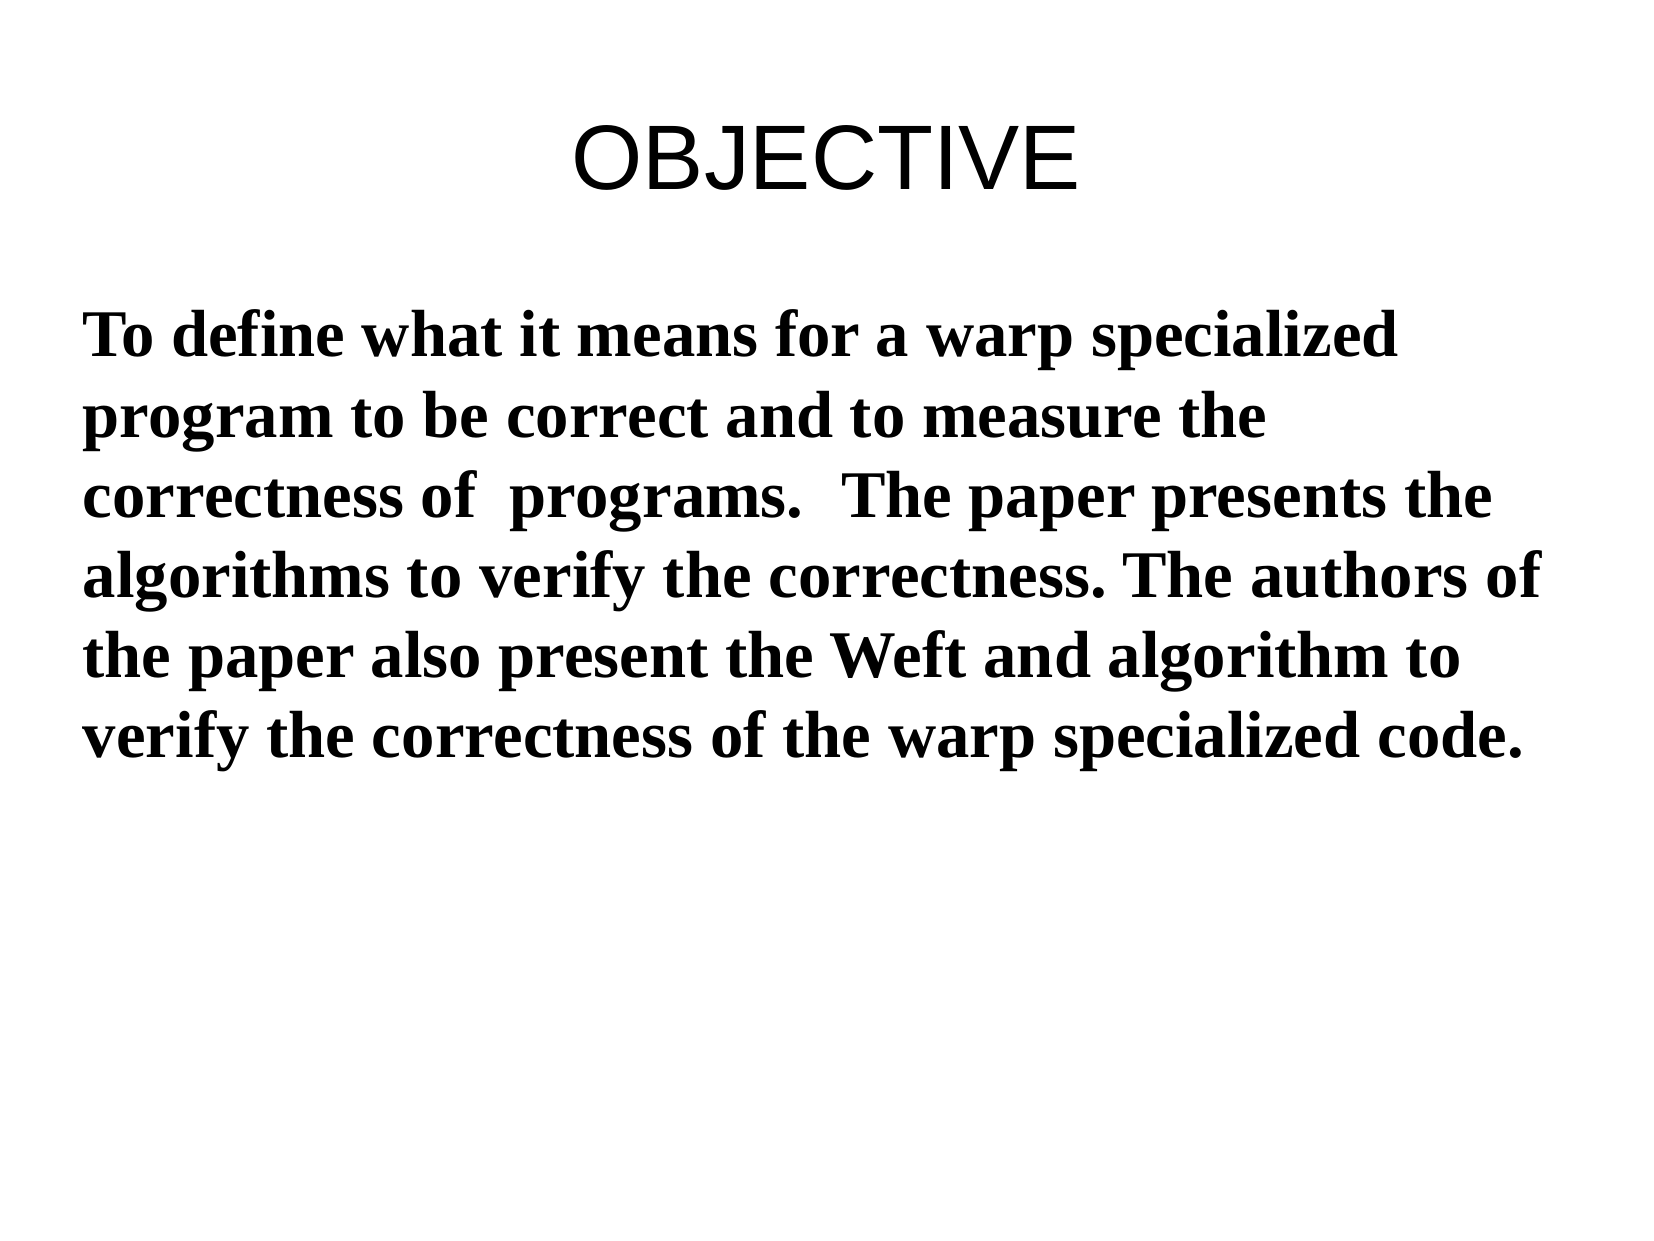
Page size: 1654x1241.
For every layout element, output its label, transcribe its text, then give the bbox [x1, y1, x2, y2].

list To define what it means for a warp specialized program to be correct and to measure the correctness of programs. The paper presents the algorithms to verify the correctness. The authors of the paper also present the Weft and algorithm to verify the correctness of the warp specialized code. [82, 290, 1571, 1109]
title OBJECTIVE [82, 49, 1571, 257]
